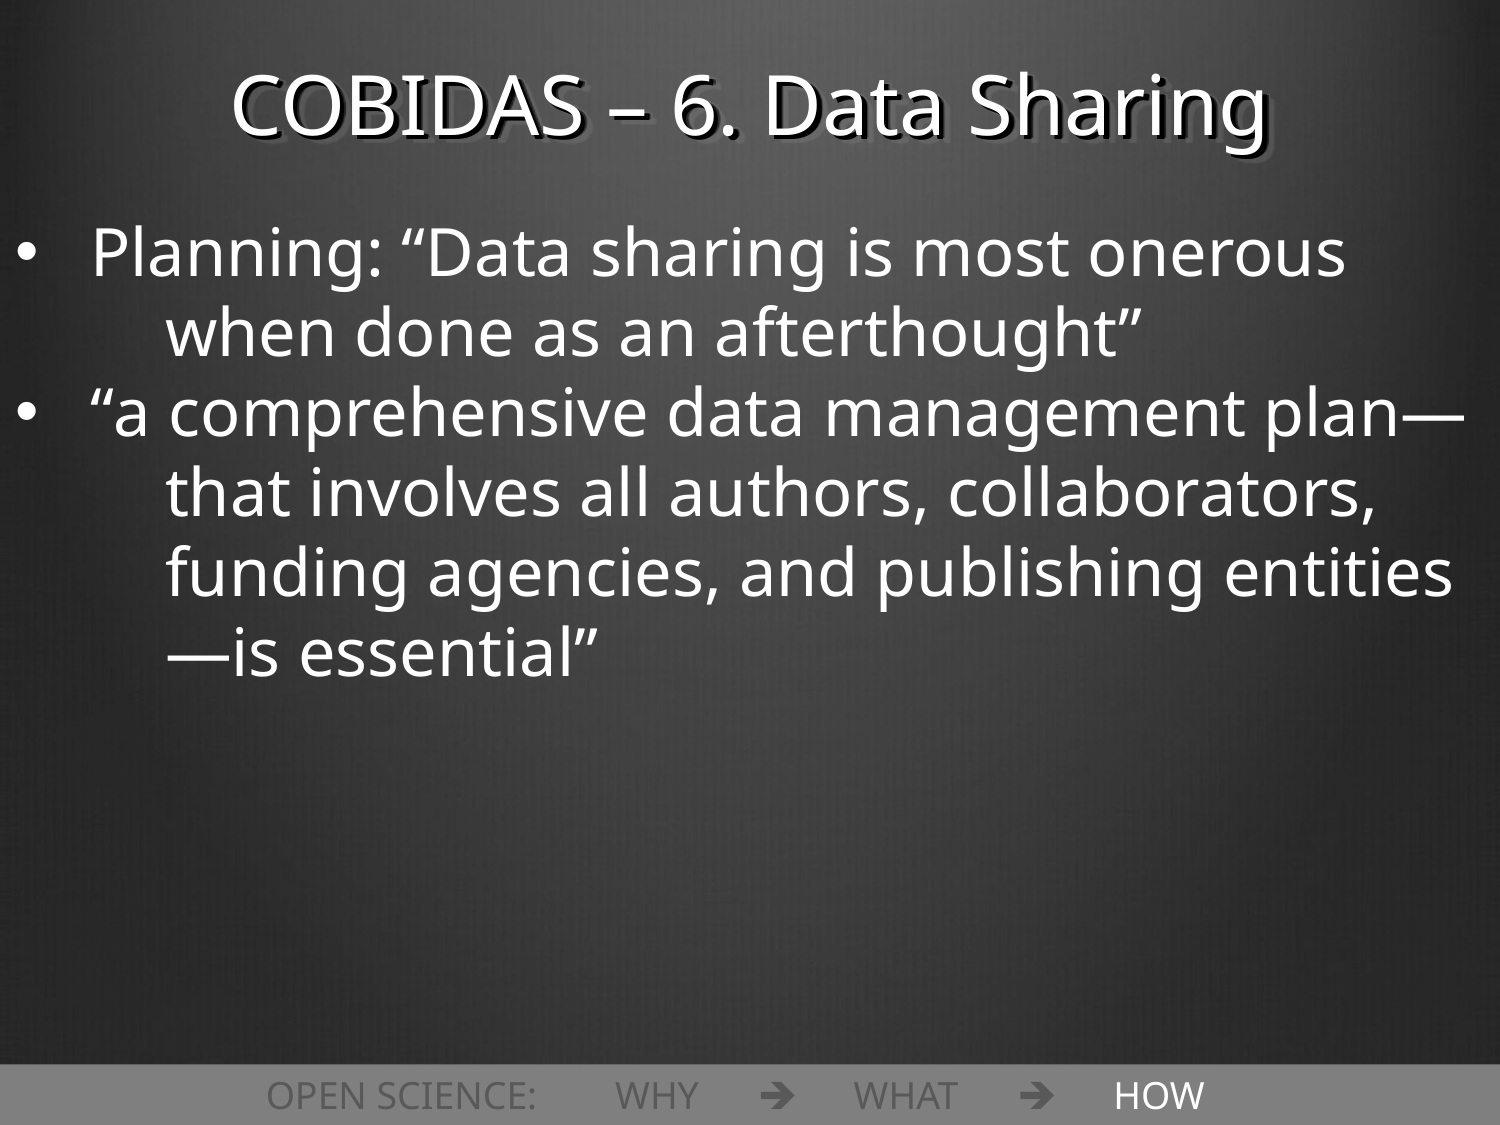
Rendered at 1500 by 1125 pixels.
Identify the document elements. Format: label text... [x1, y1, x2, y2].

title COBIDAS – 6. Data Sharing [0, 0, 1500, 202]
text_box Planning: “Data sharing is most onerous when done as an afterthought” “a comprehensive data management plan—that involves all authors, collaborators, funding agencies, and publishing entities—is essential” [0, 202, 1500, 697]
text_box OPEN SCIENCE: WHY  WHAT  HOW [0, 1064, 1500, 1125]
